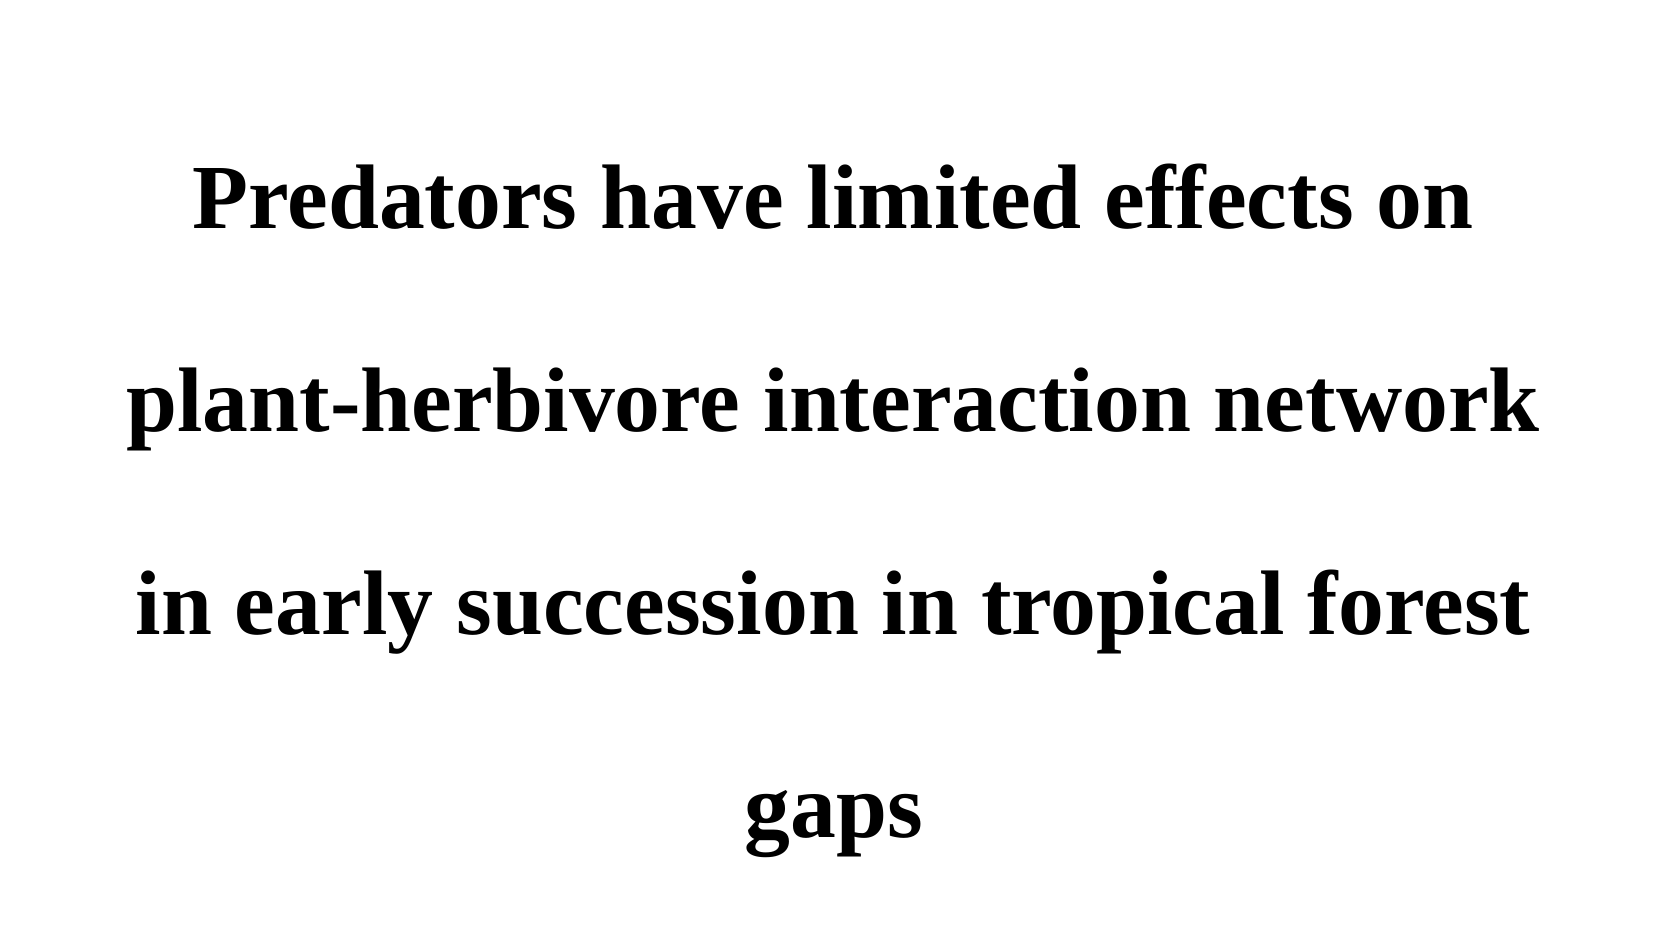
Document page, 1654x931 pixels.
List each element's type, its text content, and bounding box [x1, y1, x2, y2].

title Predators have limited effects on plant-herbivore interaction network in early succession in tropical forest gaps [90, 45, 1579, 858]
